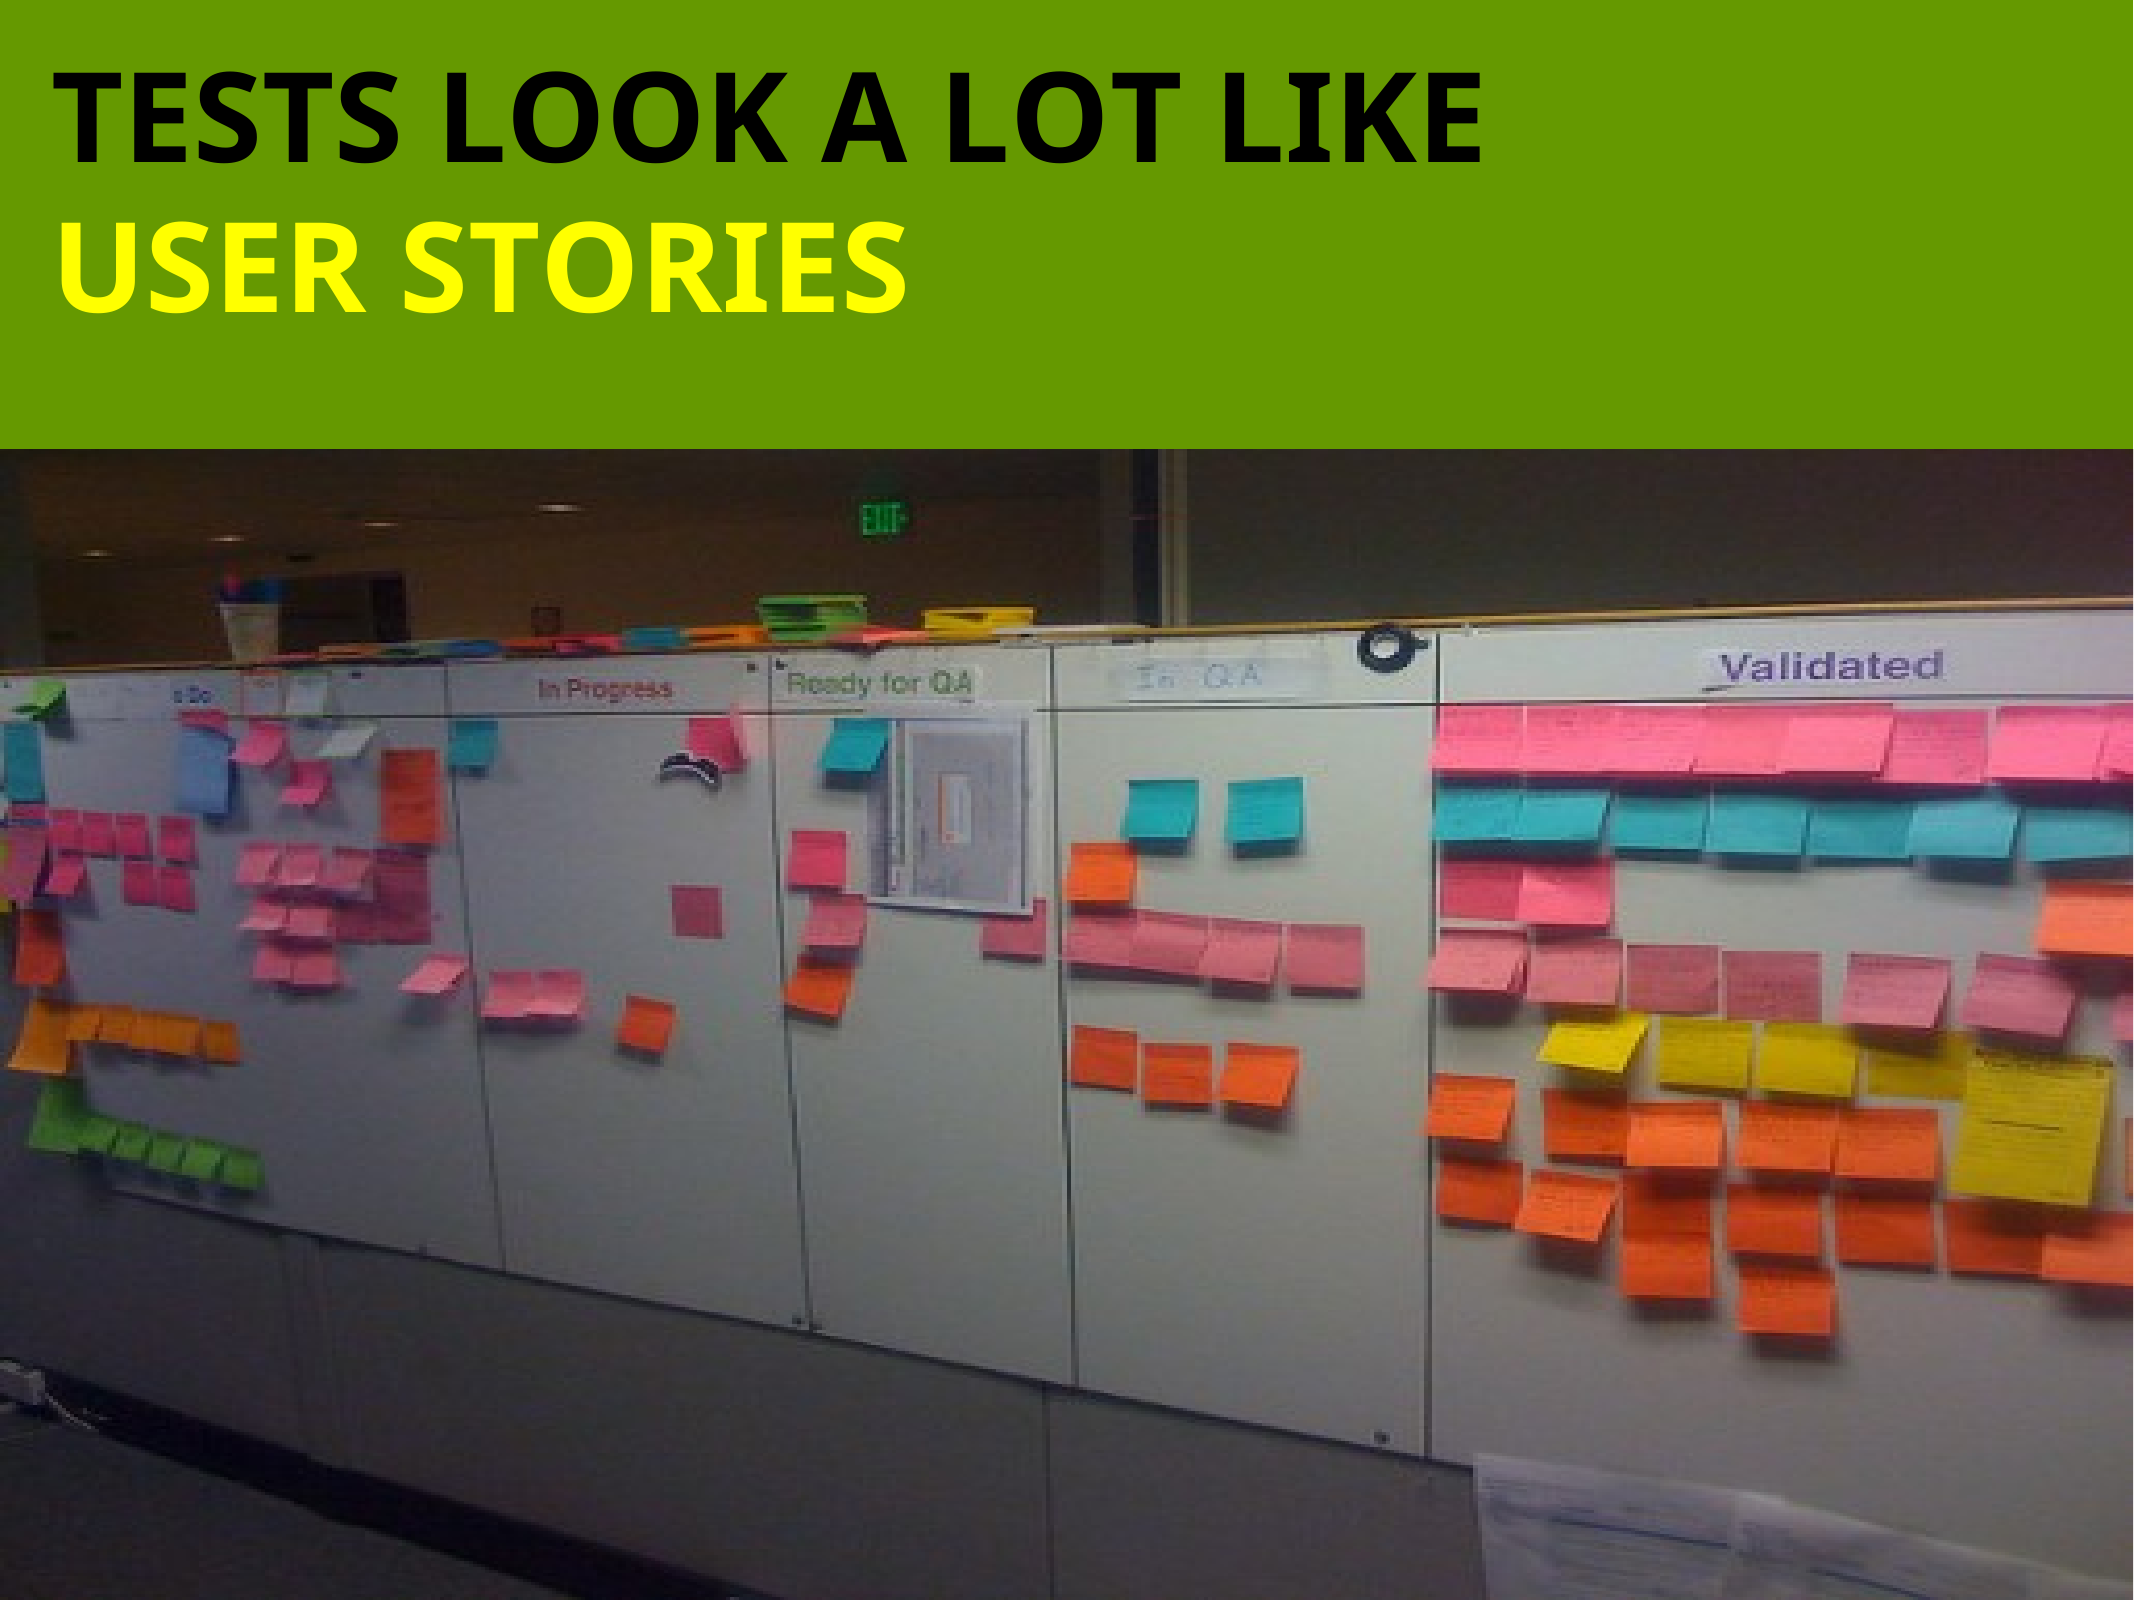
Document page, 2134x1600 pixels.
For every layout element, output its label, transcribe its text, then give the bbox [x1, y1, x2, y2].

picture [0, 449, 2134, 1600]
text_box TESTS LOOK A LOT LIKE USER STORIES [41, 37, 2063, 413]
